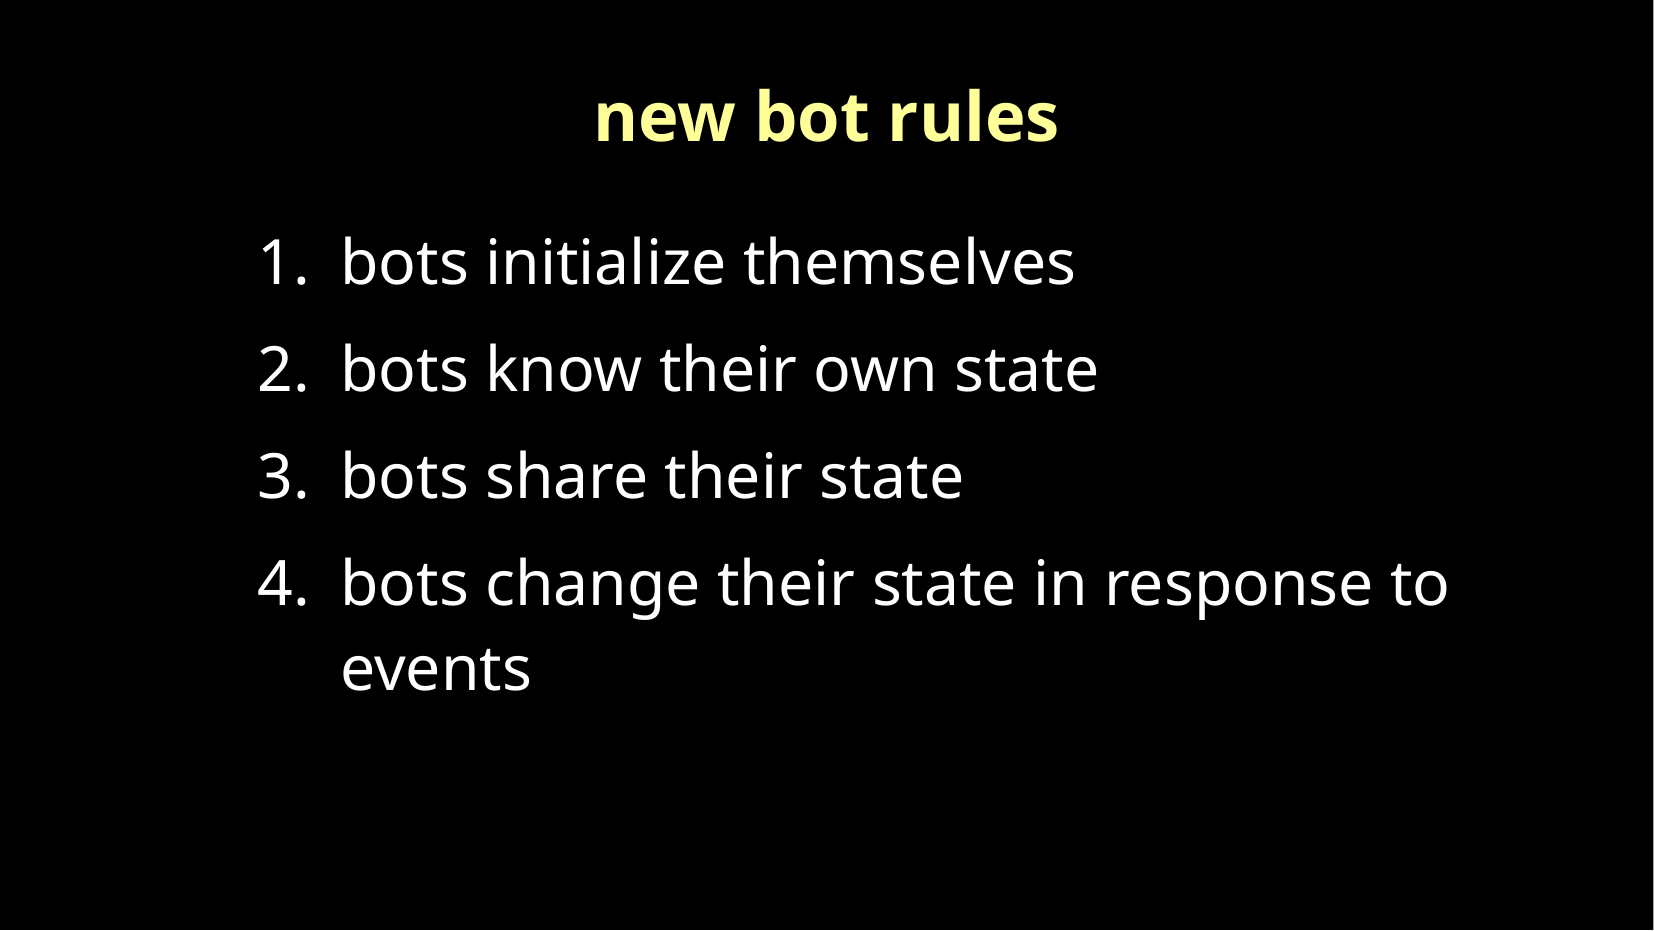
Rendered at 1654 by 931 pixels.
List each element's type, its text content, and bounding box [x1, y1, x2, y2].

list bots initialize themselves bots know their own state bots share their state bots change their state in response to events [240, 217, 1571, 757]
title new bot rules [82, 37, 1571, 193]
